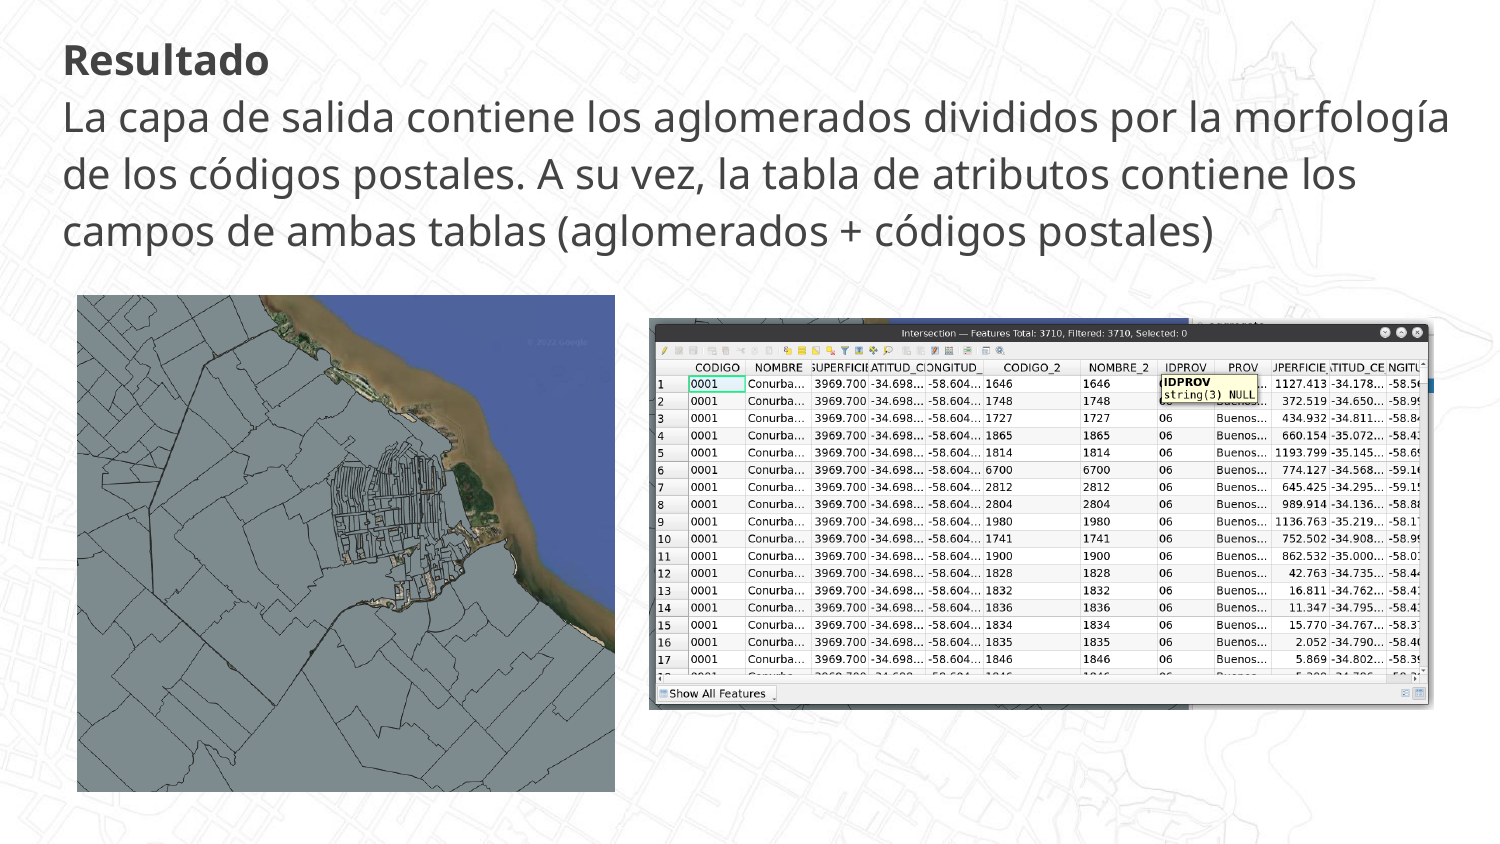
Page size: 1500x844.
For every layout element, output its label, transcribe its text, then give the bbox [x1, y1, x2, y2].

picture [0, 0, 1500, 844]
text_box Resultado La capa de salida contiene los aglomerados divididos por la morfología de los códigos postales. A su vez, la tabla de atributos contiene los campos de ambas tablas (aglomerados + códigos postales) [47, 23, 1477, 391]
